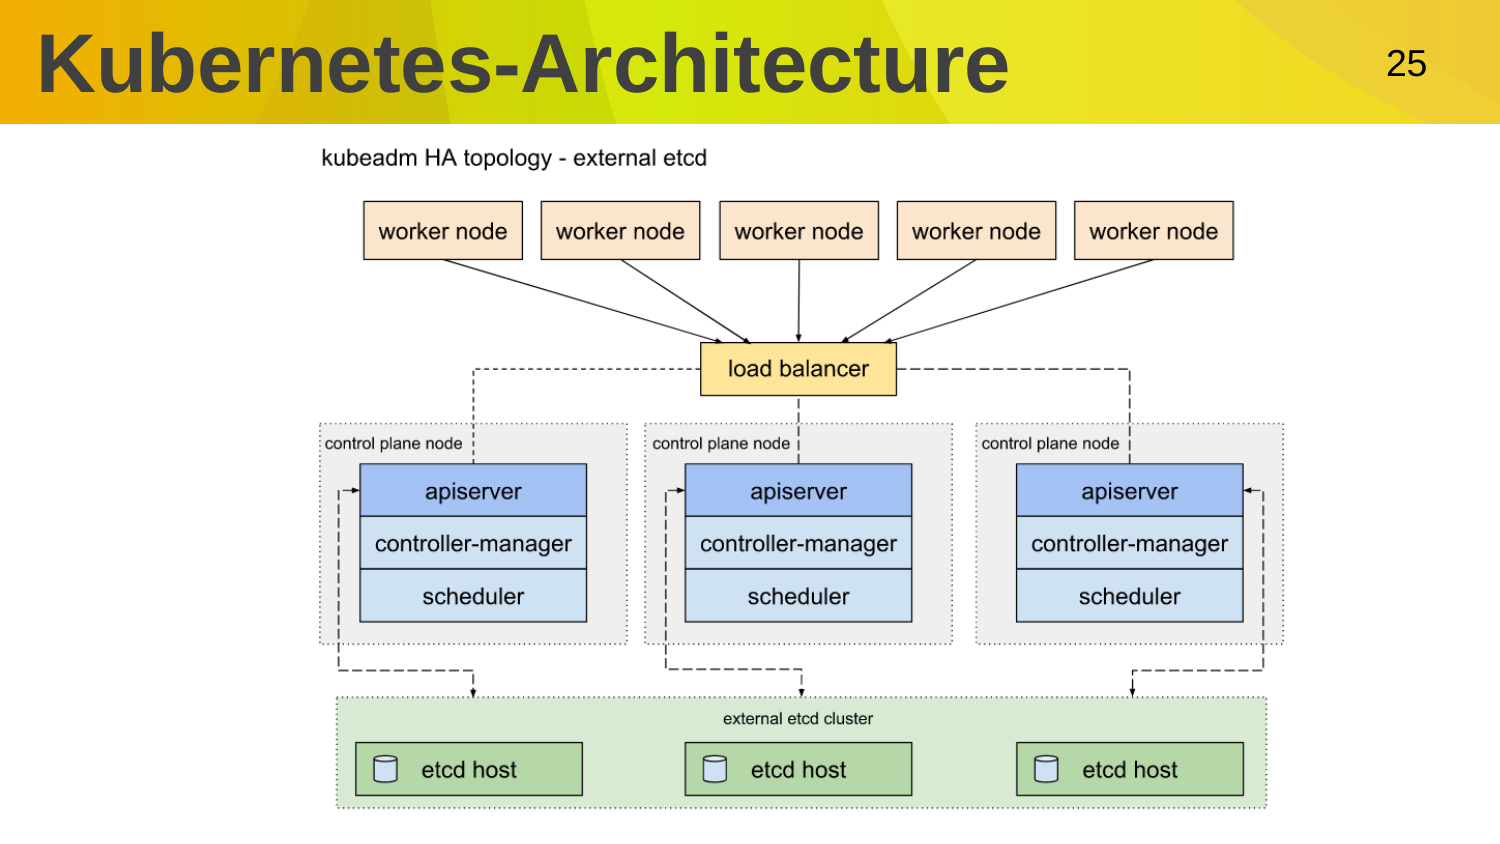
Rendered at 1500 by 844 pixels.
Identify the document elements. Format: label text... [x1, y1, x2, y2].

text_box <numéro> [1306, 35, 1500, 106]
picture [0, 106, 1500, 844]
text_box Kubernetes-Architecture [0, 0, 1498, 130]
